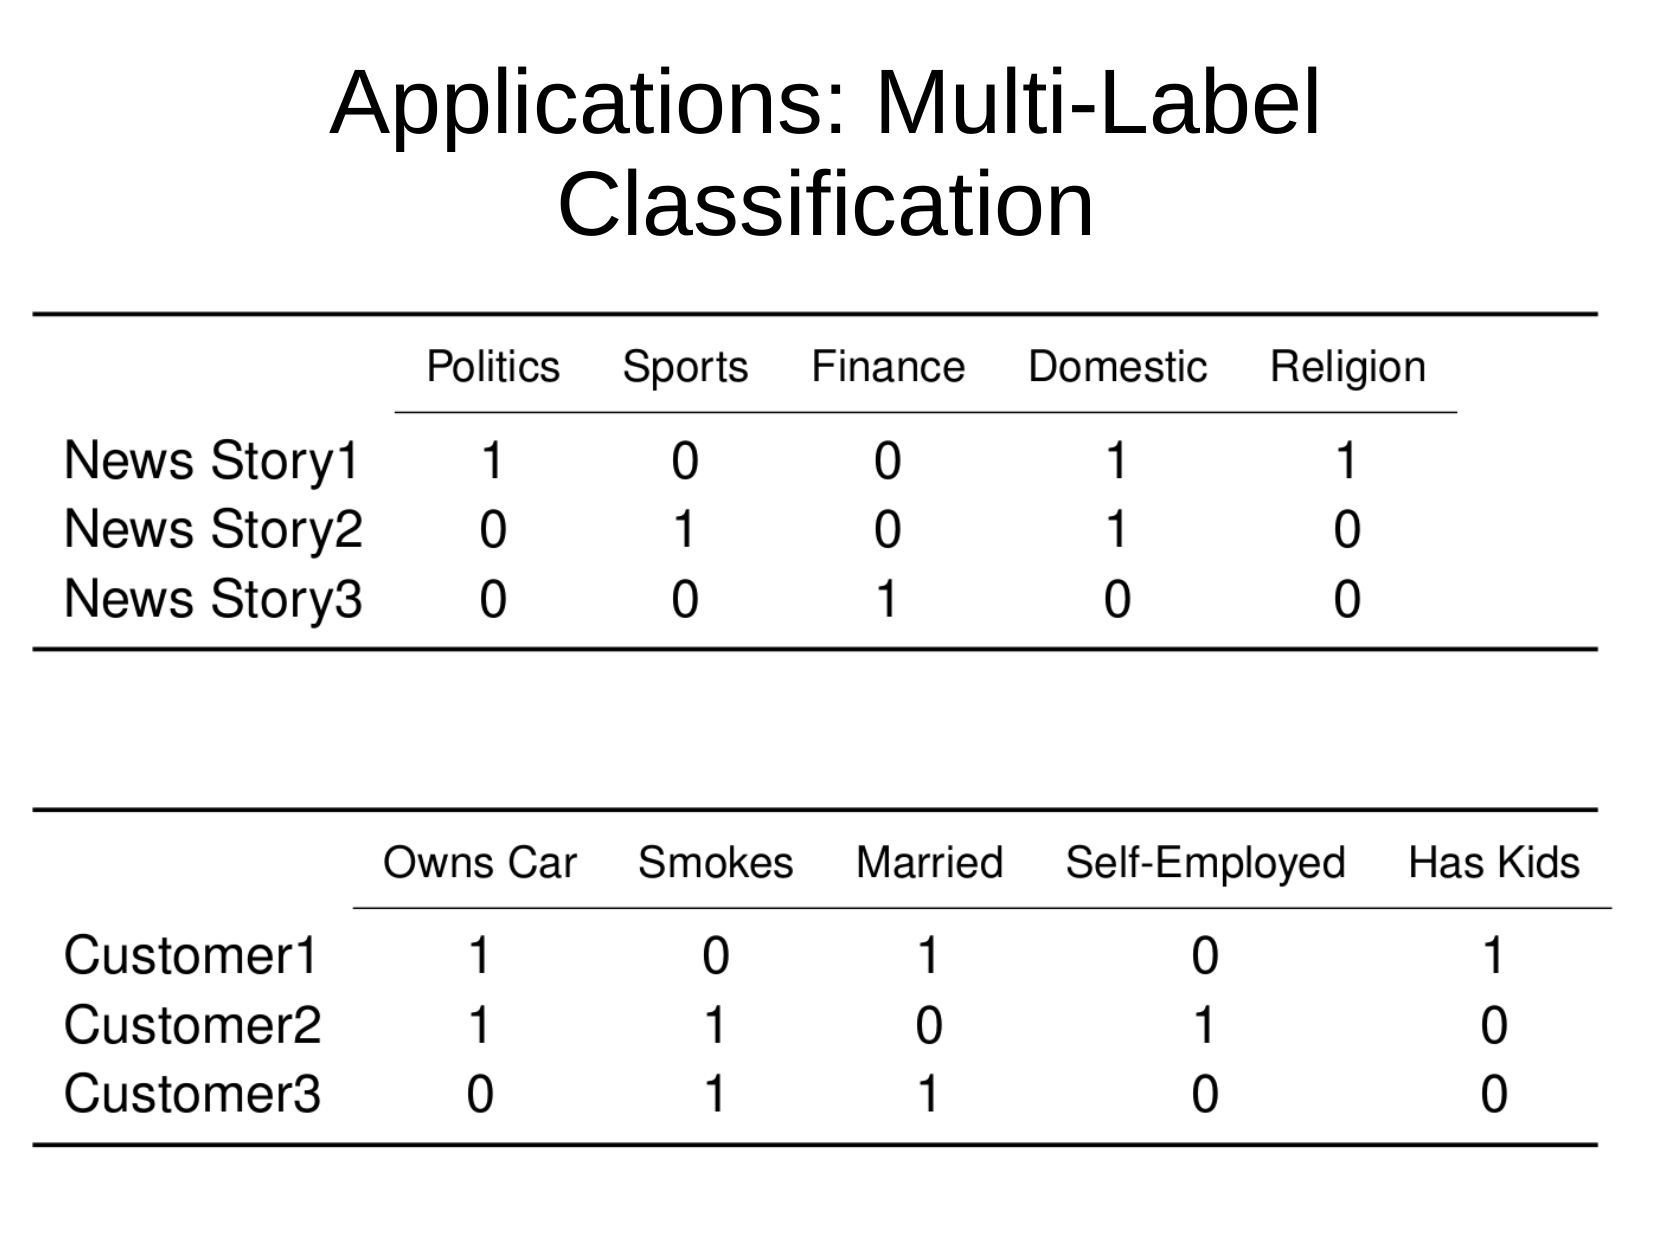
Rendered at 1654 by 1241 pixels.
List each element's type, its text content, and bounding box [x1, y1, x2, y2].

picture [11, 277, 1654, 1186]
title Applications: Multi-Label Classification [82, 49, 1571, 257]
